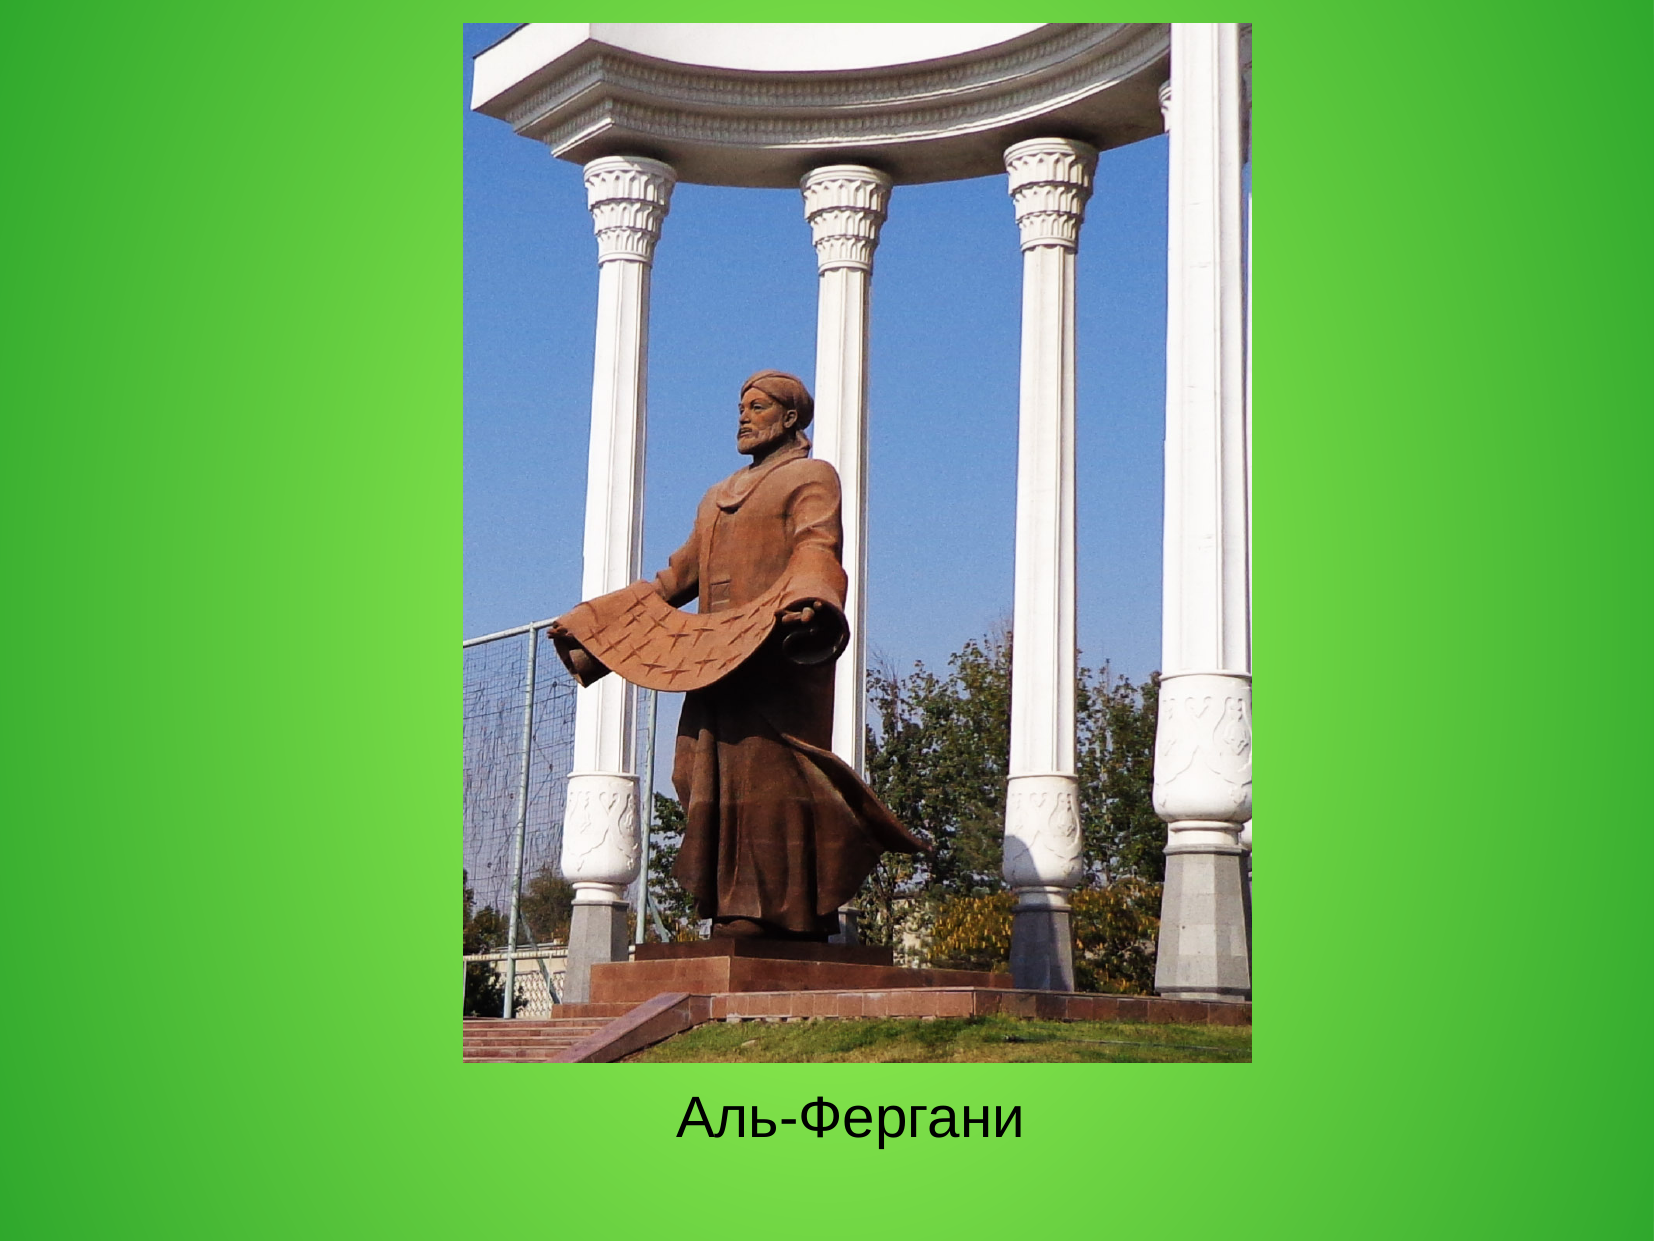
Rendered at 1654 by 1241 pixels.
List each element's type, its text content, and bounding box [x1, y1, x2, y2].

picture [463, 23, 1252, 1063]
text_box Аль-Фергани [661, 1077, 1040, 1158]
